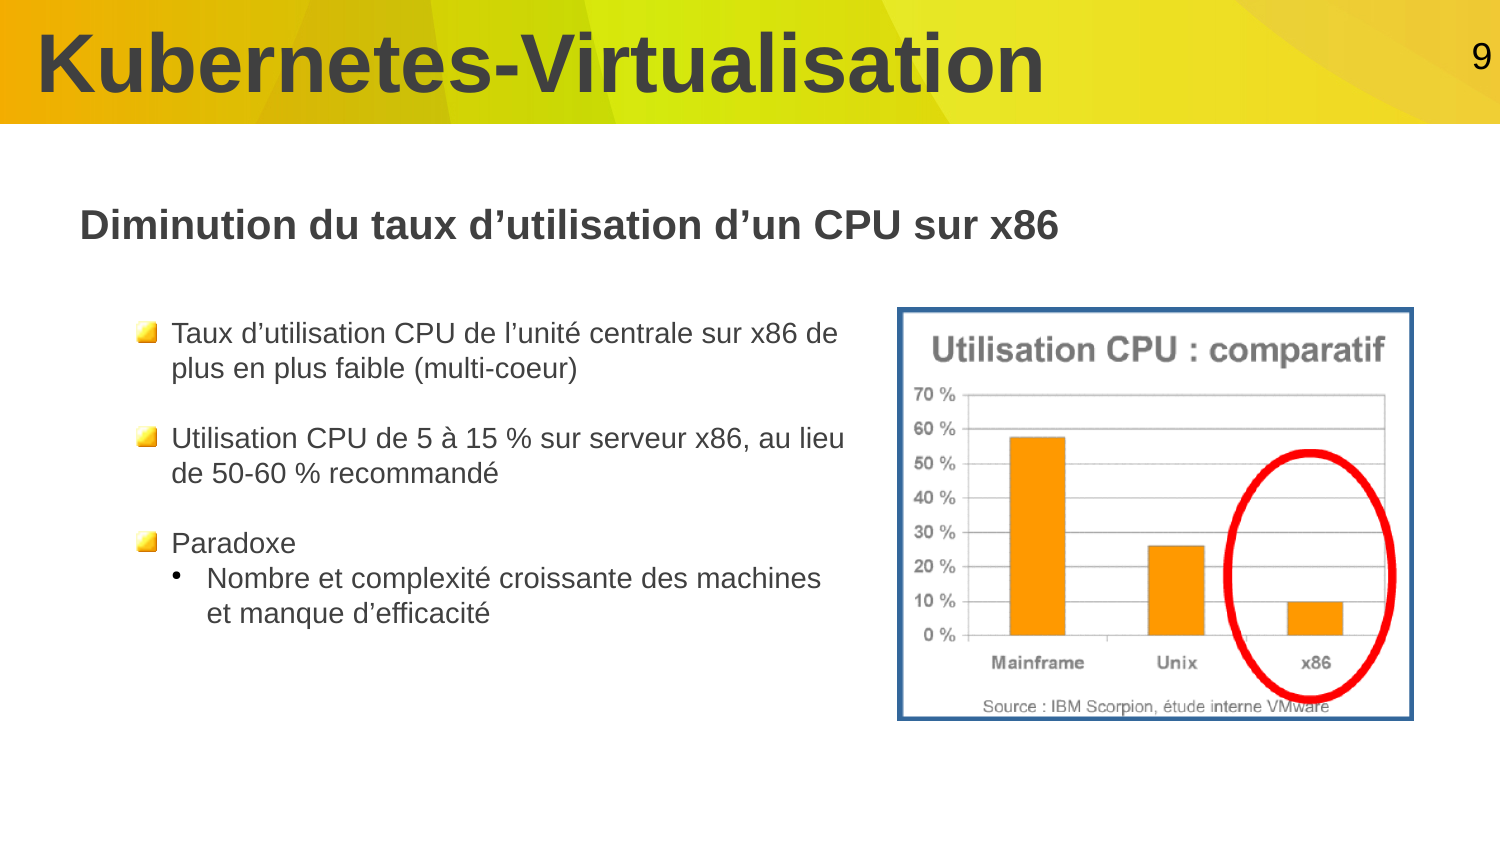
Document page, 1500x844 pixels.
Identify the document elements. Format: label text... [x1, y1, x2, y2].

text_box <numéro> [1321, 35, 1493, 106]
text_box Kubernetes-Virtualisation [0, 0, 1498, 130]
text_box Taux d’utilisation CPU de l’unité centrale sur x86 de plus en plus faible (multi-coeur) Utilisation CPU de 5 à 15 % sur serveur x86, au lieu de 50-60 % recommandé Paradoxe Nombre et complexité croissante des machines et manque d’efficacité [70, 307, 867, 531]
text_box Diminution du taux d’utilisation d’un CPU sur x86 [64, 185, 1459, 261]
picture [0, 0, 1500, 844]
